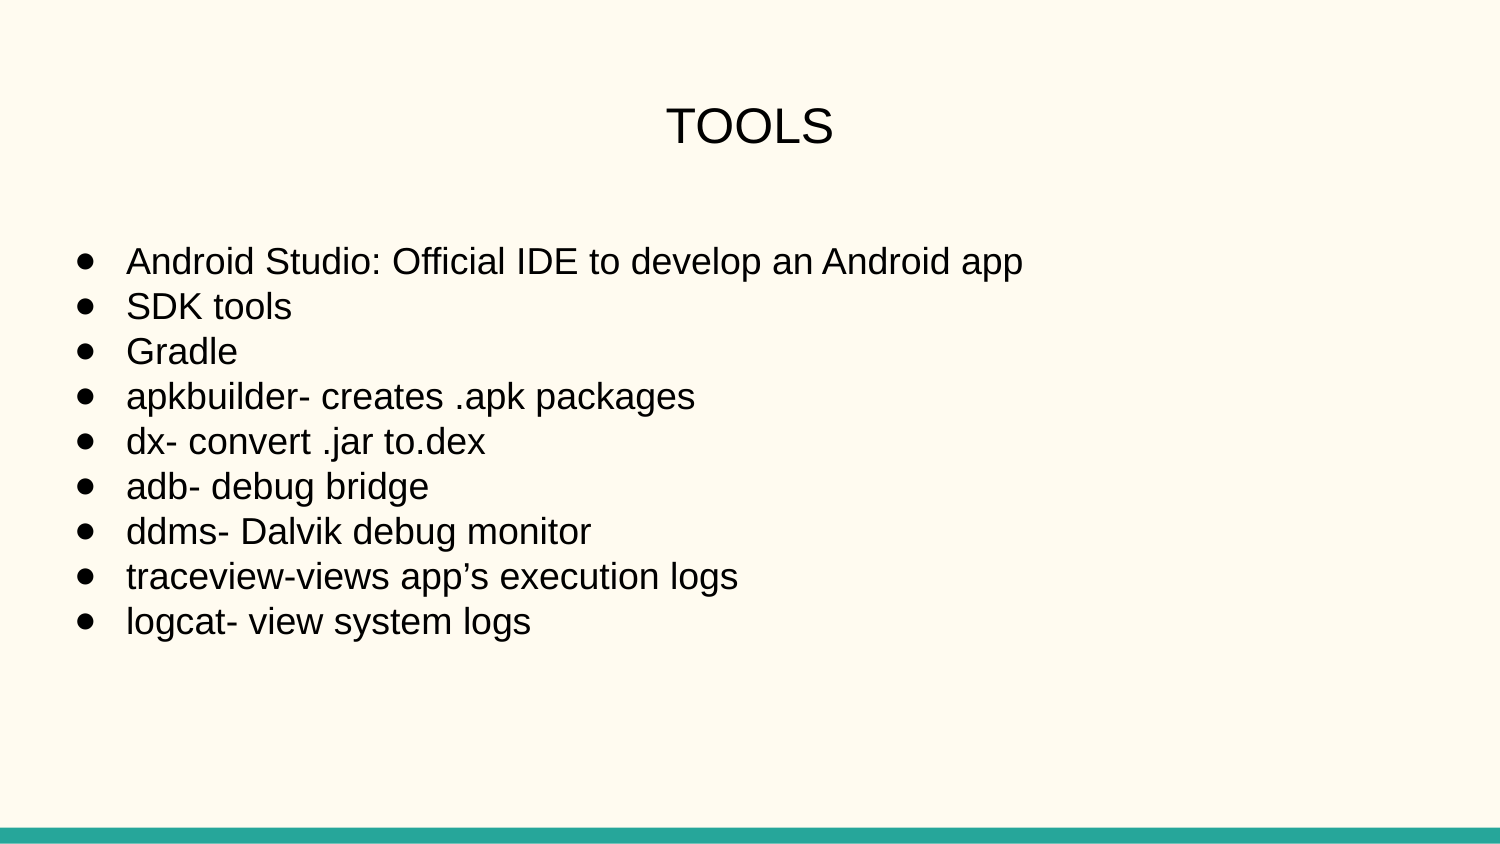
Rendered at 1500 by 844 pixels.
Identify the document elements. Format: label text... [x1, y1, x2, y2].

list Android Studio: Official IDE to develop an Android app SDK tools Gradle apkbuilder- creates .apk packages dx- convert .jar to.dex adb- debug bridge ddms- Dalvik debug monitor traceview-views app’s execution logs logcat- view system logs [51, 192, 1449, 731]
title TOOLS [51, 72, 1449, 174]
